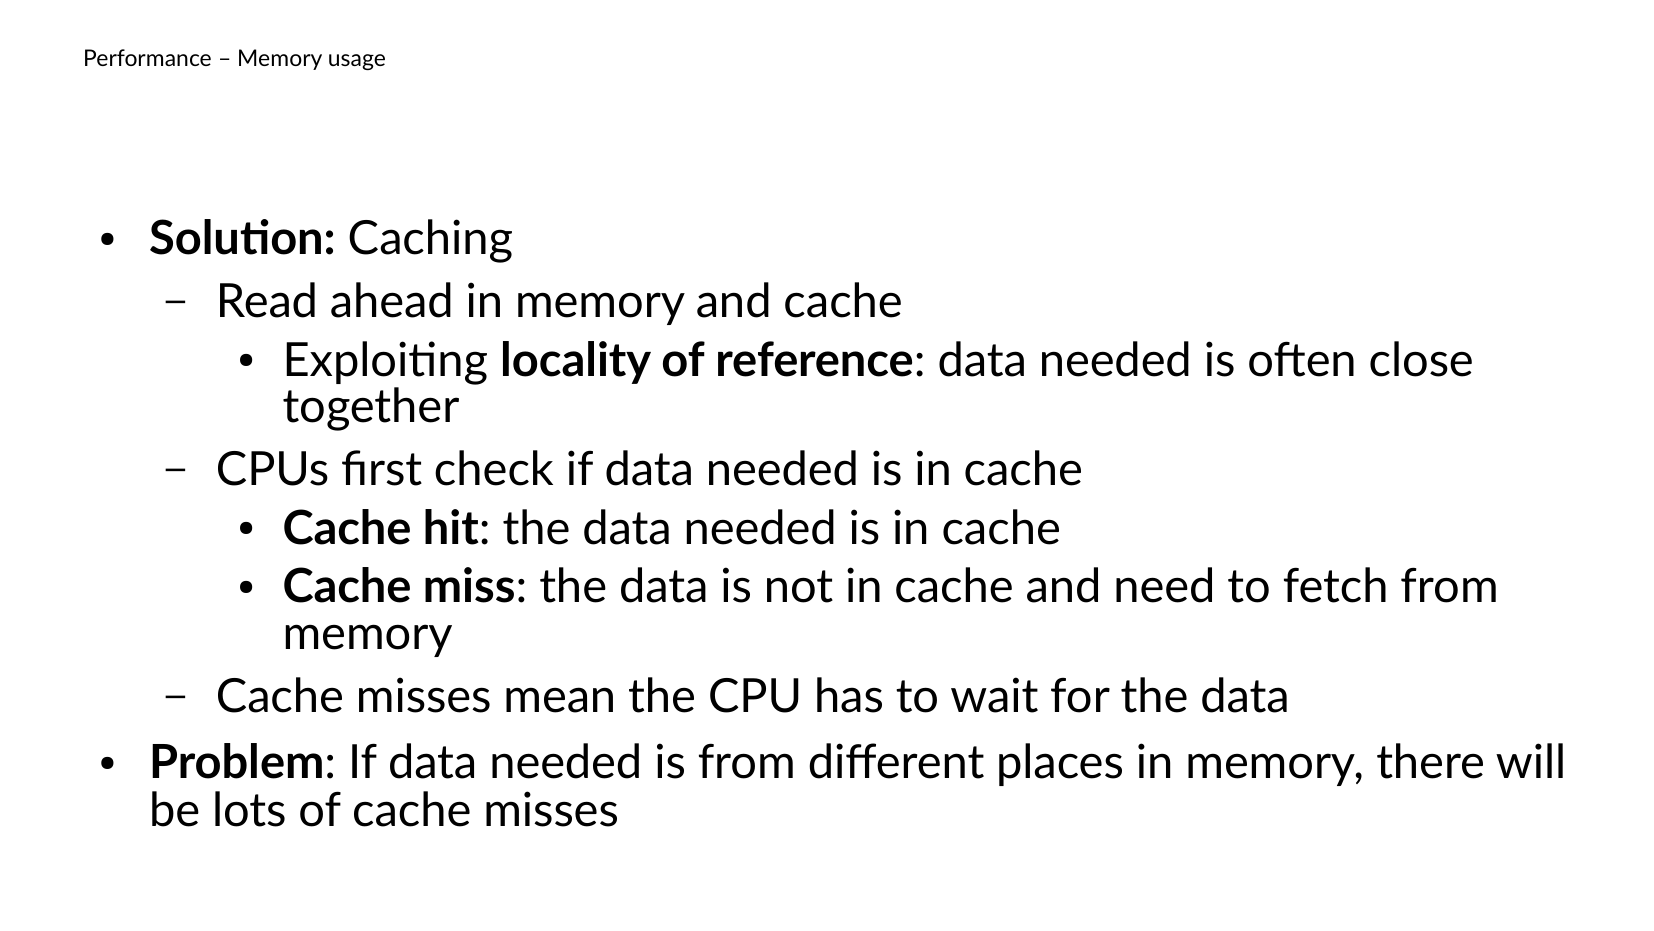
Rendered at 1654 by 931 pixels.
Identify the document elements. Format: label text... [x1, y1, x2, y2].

list Solution: Caching Read ahead in memory and cache Exploiting locality of reference: data needed is often close together CPUs first check if data needed is in cache Cache hit: the data needed is in cache Cache miss: the data is not in cache and need to fetch from memory Cache misses mean the CPU has to wait for the data Problem: If data needed is from different places in memory, there will be lots of cache misses [82, 217, 1571, 839]
title Performance – Memory usage [83, 0, 1571, 119]
